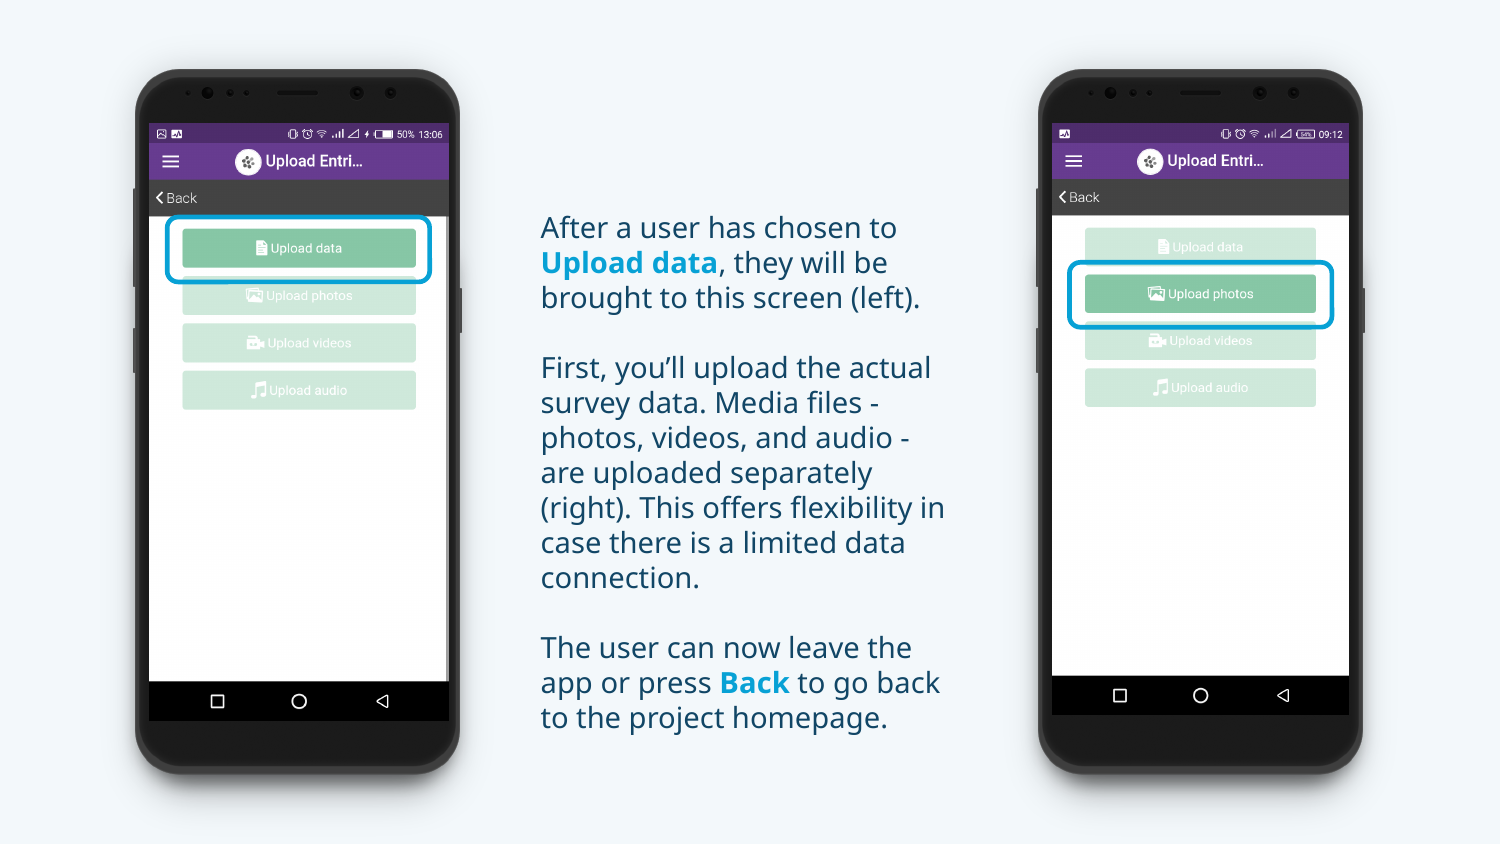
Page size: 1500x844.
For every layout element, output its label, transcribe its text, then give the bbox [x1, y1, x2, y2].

picture [0, 0, 597, 844]
text_box After a user has chosen to Upload data, they will be brought to this screen (left). First, you’ll upload the actual survey data. Media files - photos, videos, and audio - are uploaded separately (right). This offers flexibility in case there is a limited data connection. The user can now leave the app or press Back to go back to the project homepage. [597, 194, 976, 738]
picture [903, 0, 1500, 844]
